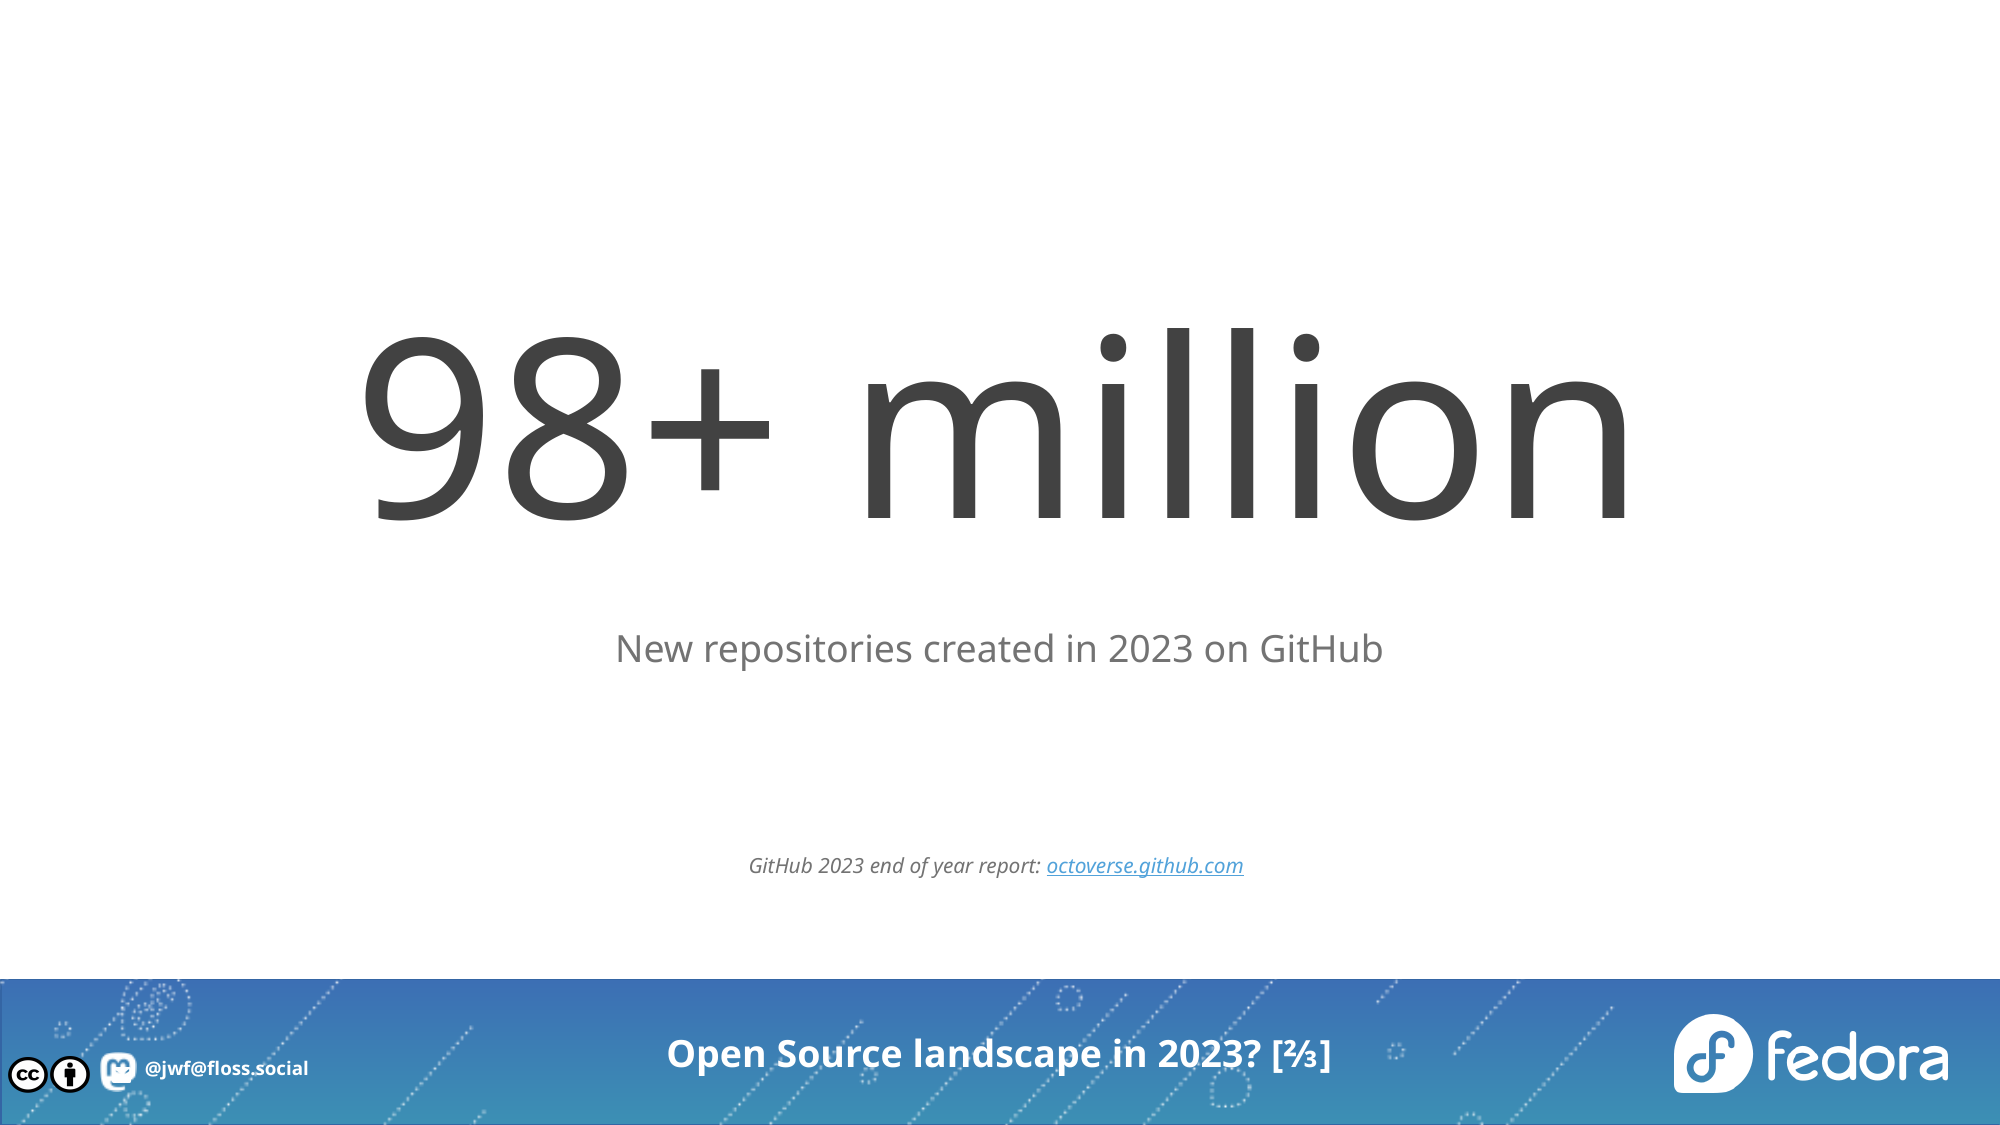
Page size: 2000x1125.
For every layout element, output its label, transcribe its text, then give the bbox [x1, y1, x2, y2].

subtitle Open Source landscape in 2023? [⅔] [337, 1018, 1663, 1077]
picture [1674, 1014, 1948, 1093]
text_box New repositories created in 2023 on GitHub [109, 603, 1890, 747]
list @jwf@floss.social [135, 1047, 319, 1084]
text_box GitHub 2023 end of year report: octoverse.github.com [608, 833, 1384, 904]
text_box 98+ million [109, 105, 1890, 583]
picture [0, 585, 1661, 1125]
